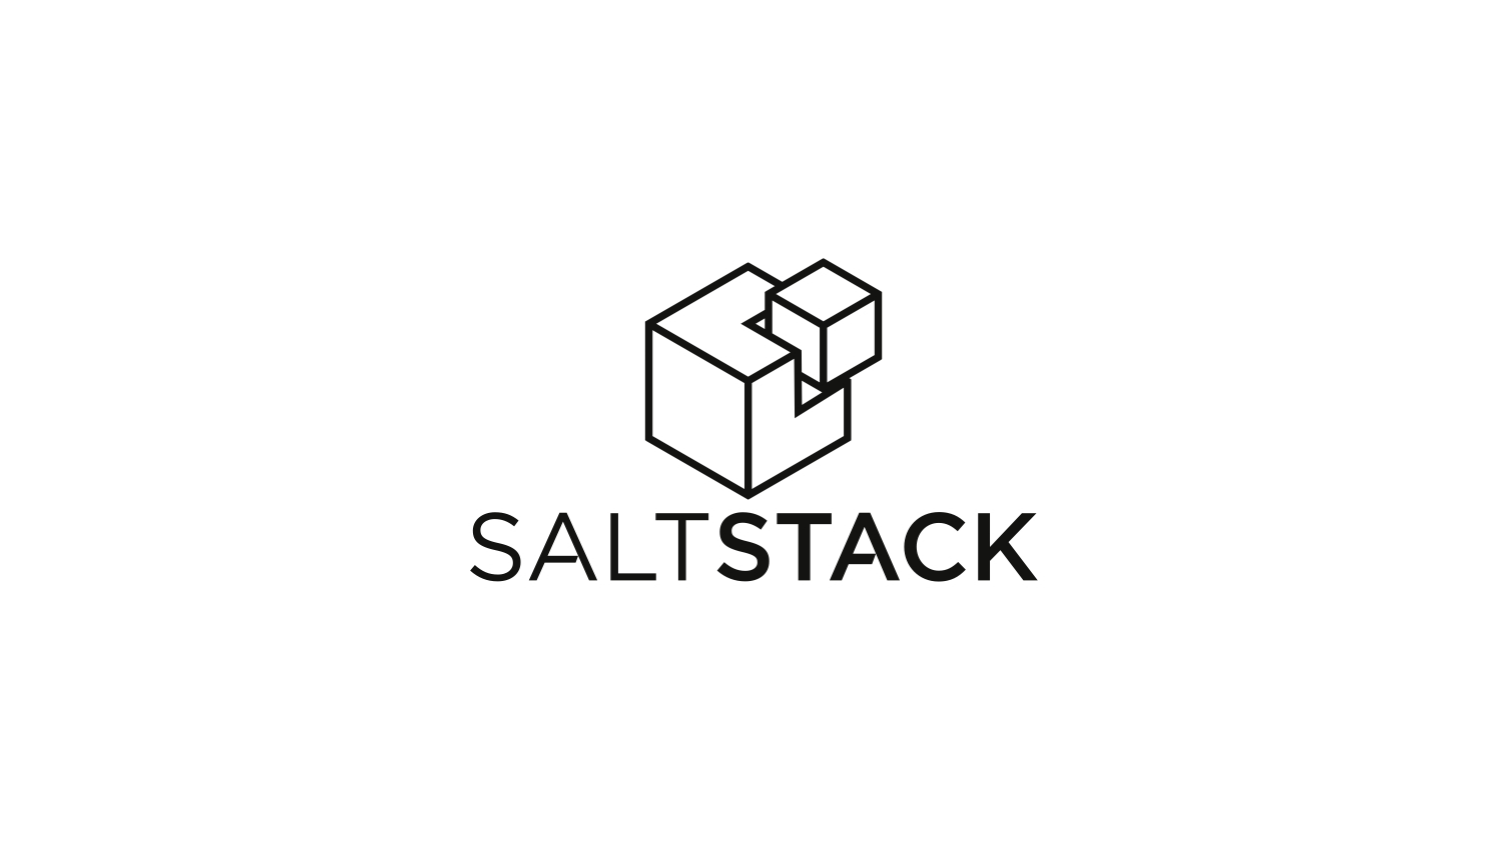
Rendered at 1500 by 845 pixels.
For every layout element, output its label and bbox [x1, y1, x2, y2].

picture [452, 236, 1055, 614]
